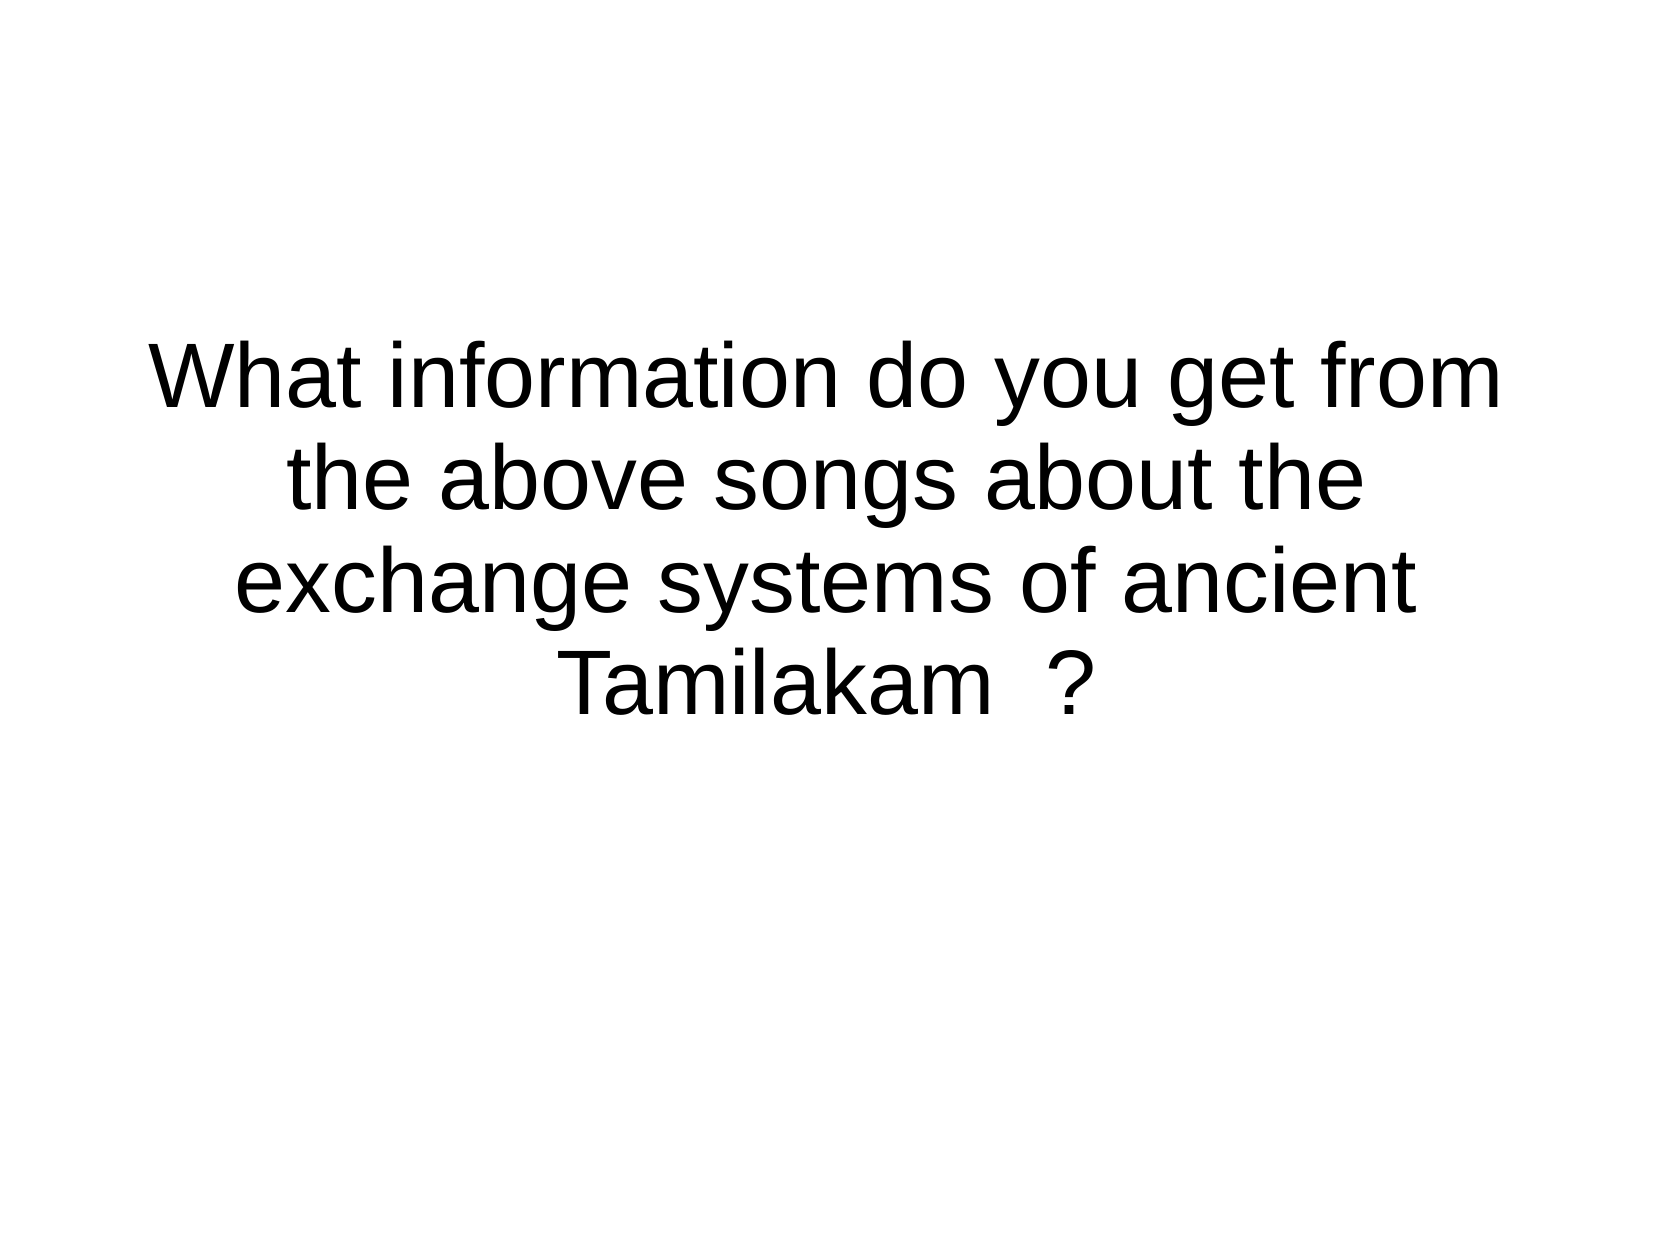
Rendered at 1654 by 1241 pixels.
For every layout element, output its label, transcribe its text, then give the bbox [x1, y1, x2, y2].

subtitle What information do you get from the above songs about the exchange systems of ancient Tamilakam ? [82, 49, 1571, 1010]
